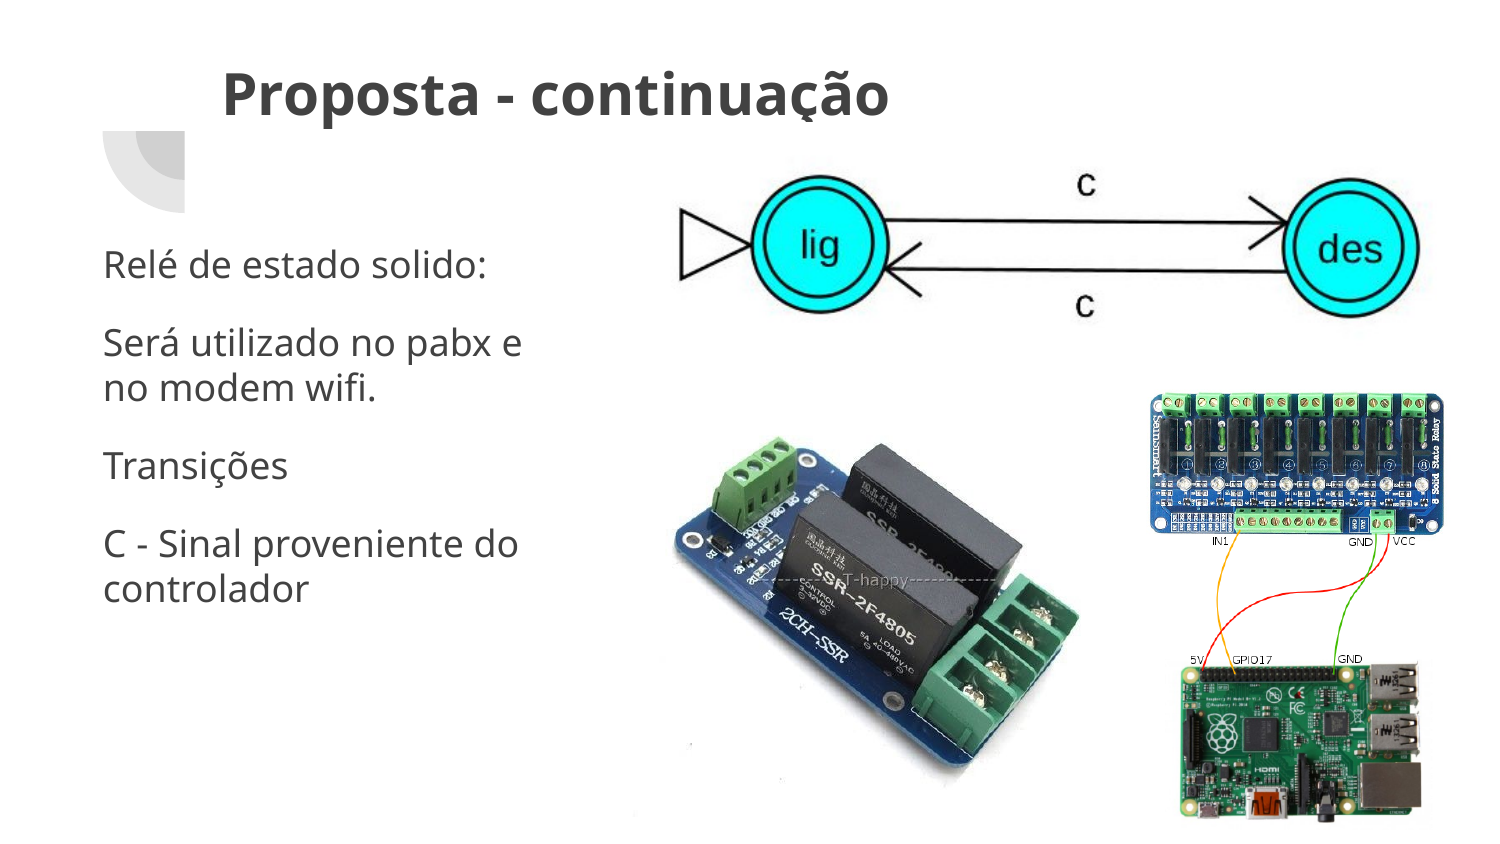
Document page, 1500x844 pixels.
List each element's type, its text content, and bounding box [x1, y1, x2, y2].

list Relé de estado solido: Será utilizado no pabx e no modem wifi. Transições C - Sinal proveniente do controlador [87, 225, 589, 803]
picture [1139, 382, 1455, 830]
title Proposta - continuação [206, 42, 1360, 207]
picture [625, 122, 1455, 830]
